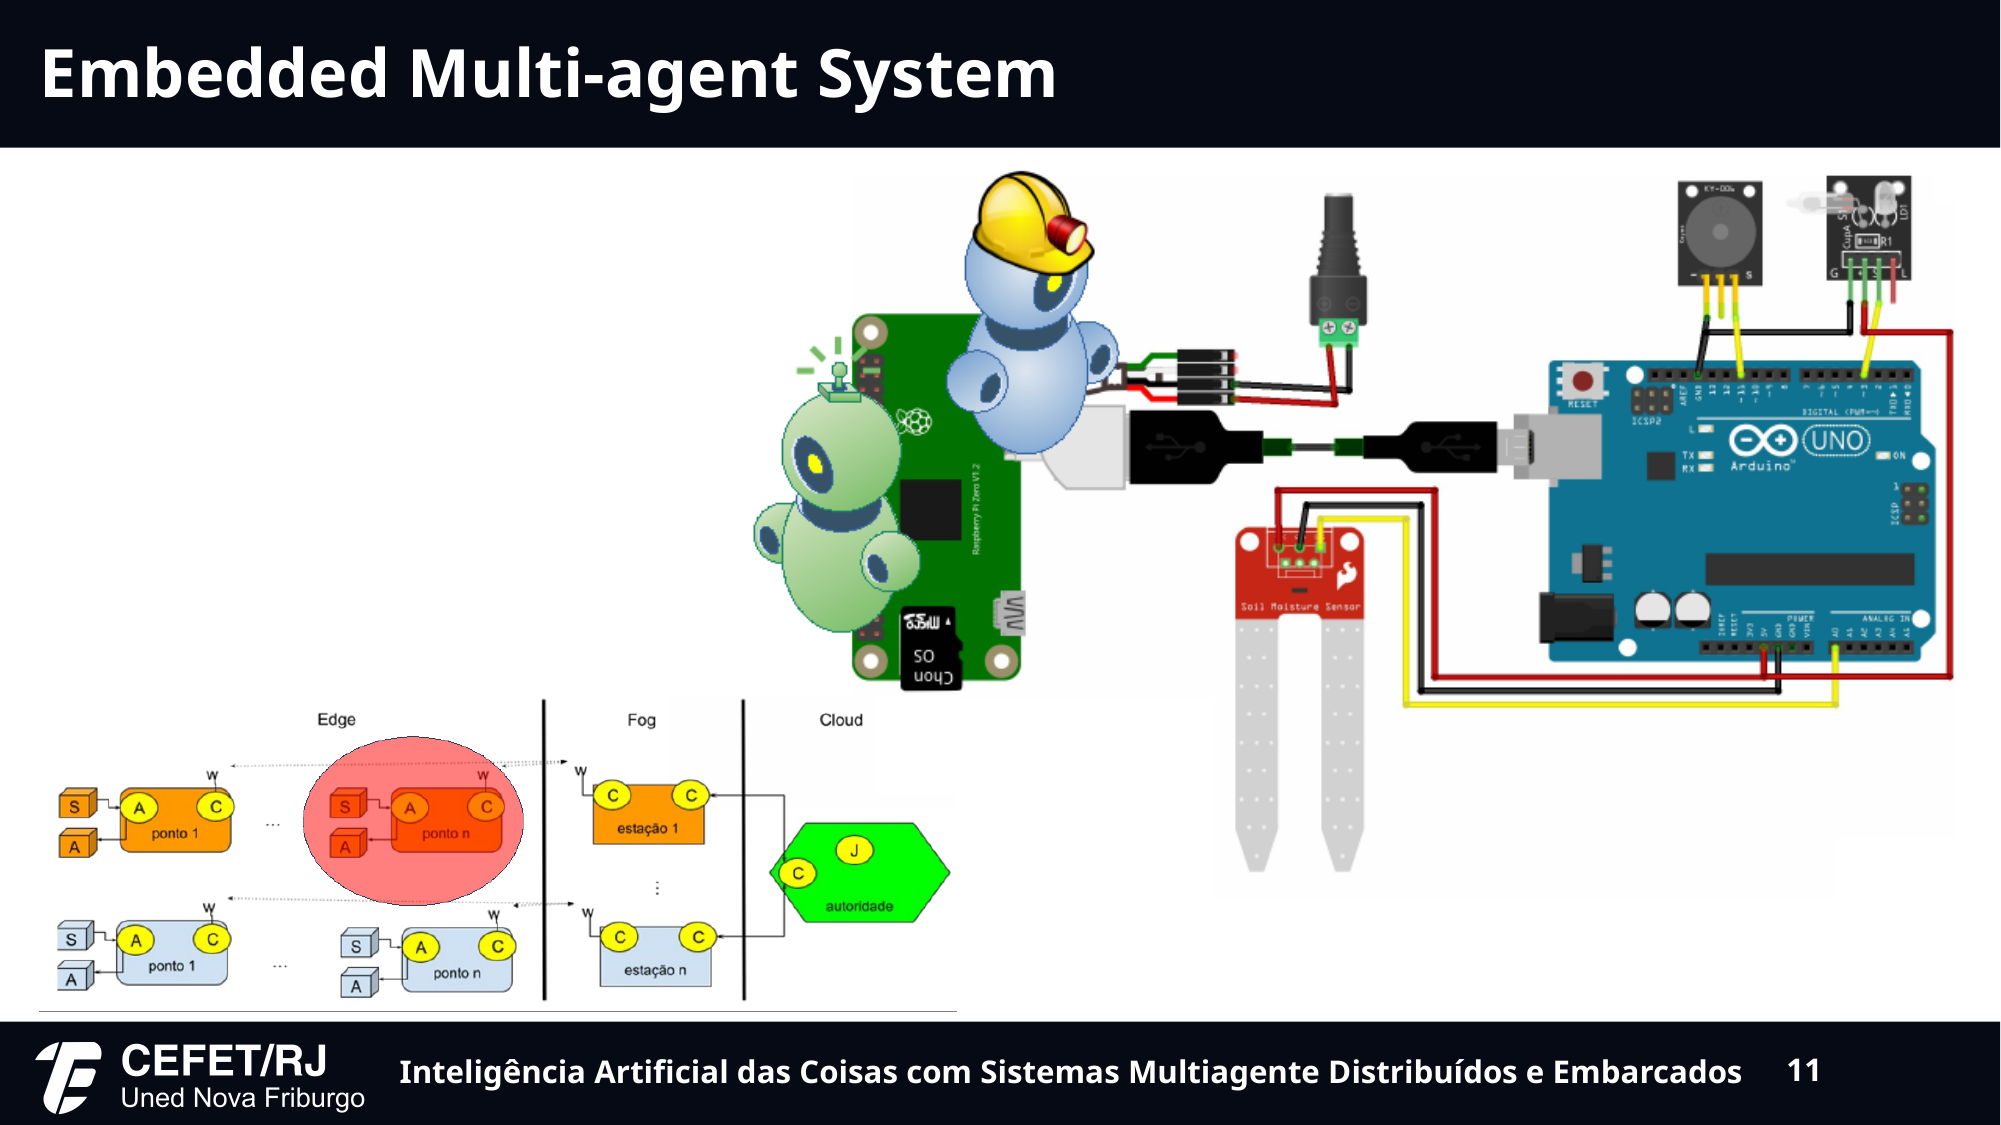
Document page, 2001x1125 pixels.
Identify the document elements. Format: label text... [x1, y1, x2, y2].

text_box Embedded Multi-agent System [25, 23, 1999, 119]
picture [0, 151, 1999, 1125]
